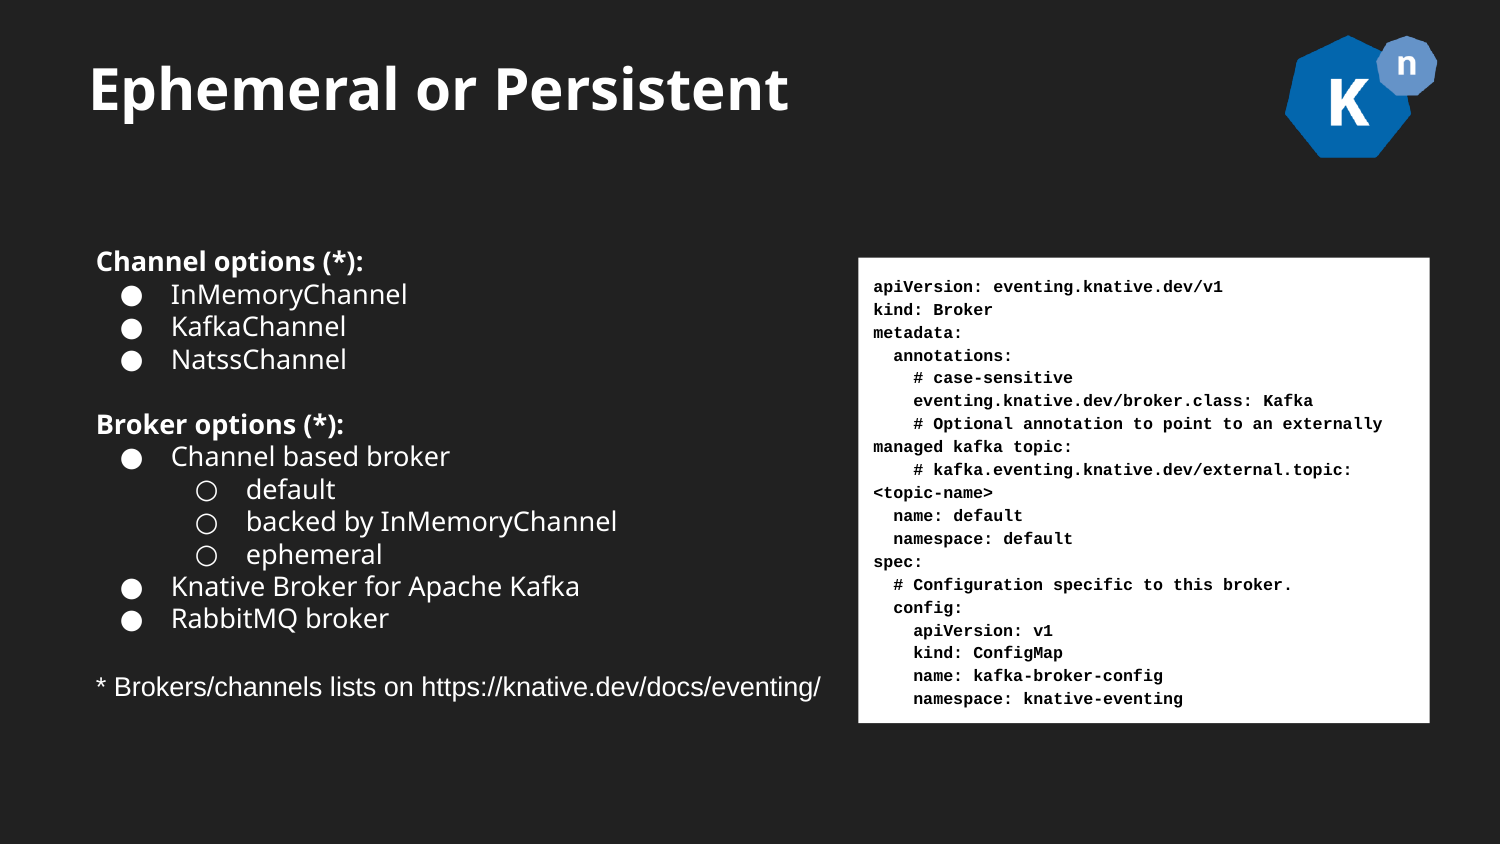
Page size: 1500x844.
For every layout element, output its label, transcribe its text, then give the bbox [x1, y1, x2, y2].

picture [1274, 7, 1445, 177]
text_box Ephemeral or Persistent [73, 45, 1133, 139]
text_box Channel options (*): InMemoryChannel KafkaChannel NatssChannel Broker options (*): Channel based broker default backed by InMemoryChannel ephemeral Knative Broker for Apache Kafka RabbitMQ broker * Brokers/channels lists on https://knative.dev/docs/eventing/ [80, 229, 859, 752]
text_box apiVersion: eventing.knative.dev/v1 kind: Broker metadata: annotations: # case-sensitive eventing.knative.dev/broker.class: Kafka # Optional annotation to point to an externally managed kafka topic: # kafka.eventing.knative.dev/external.topic: <topic-name> name: default namespace: default spec: # Configuration specific to this broker. config: apiVersion: v1 kind: ConfigMap name: kafka-broker-config namespace: knative-eventing [858, 257, 1430, 724]
